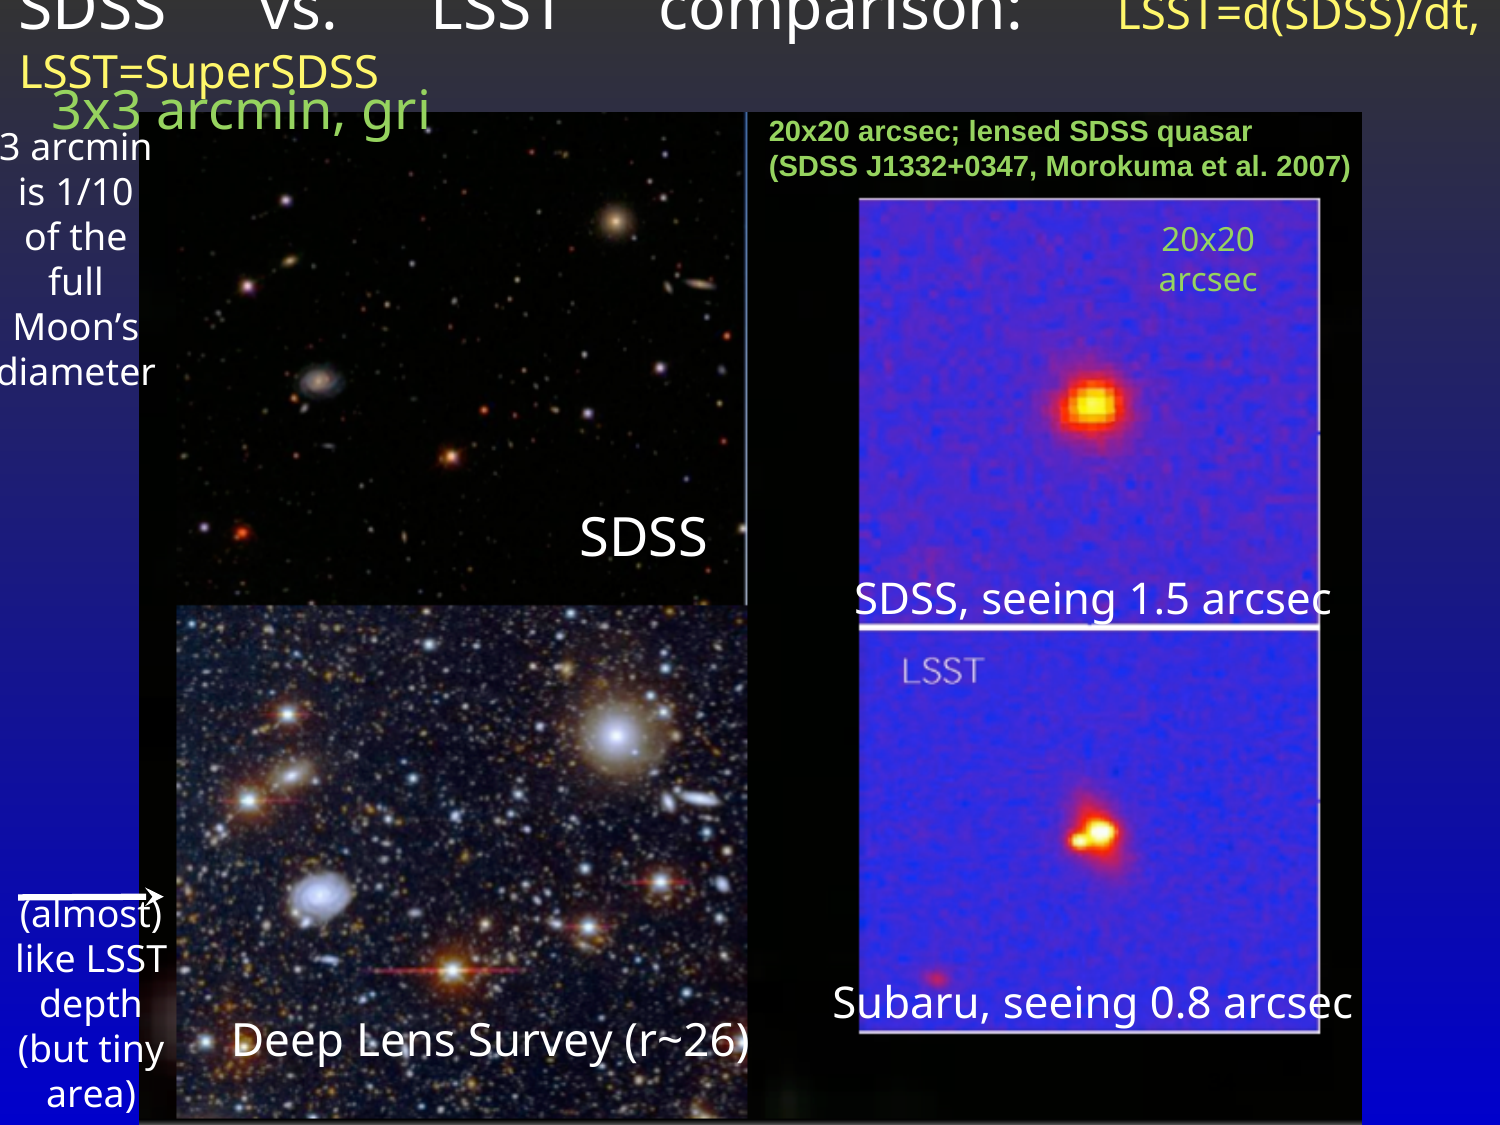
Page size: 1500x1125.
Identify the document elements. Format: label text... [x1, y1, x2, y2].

title SDSS vs. LSST comparison: LSST=d(SDSS)/dt, LSST=SuperSDSS [12, 0, 1487, 83]
text_box SDSS, seeing 1.5 arcsec [848, 564, 1339, 630]
text_box 3 arcmin is 1/10 of the full Moon’s diameter [0, 114, 165, 402]
text_box (almost) like LSST depth (but tiny area) [2, 881, 180, 1123]
text_box 20x20 arcsec [1106, 213, 1310, 303]
text_box Deep Lens Survey (r~26) [225, 1004, 756, 1072]
text_box SDSS [573, 496, 715, 574]
text_box 20x20 arcsec; lensed SDSS quasar (SDSS J1332+0347, Morokuma et al. 2007) [762, 106, 1487, 189]
text_box Subaru, seeing 0.8 arcsec [826, 969, 1360, 1034]
picture [139, 112, 1362, 1125]
text_box 3x3 arcmin, gri [42, 69, 441, 147]
